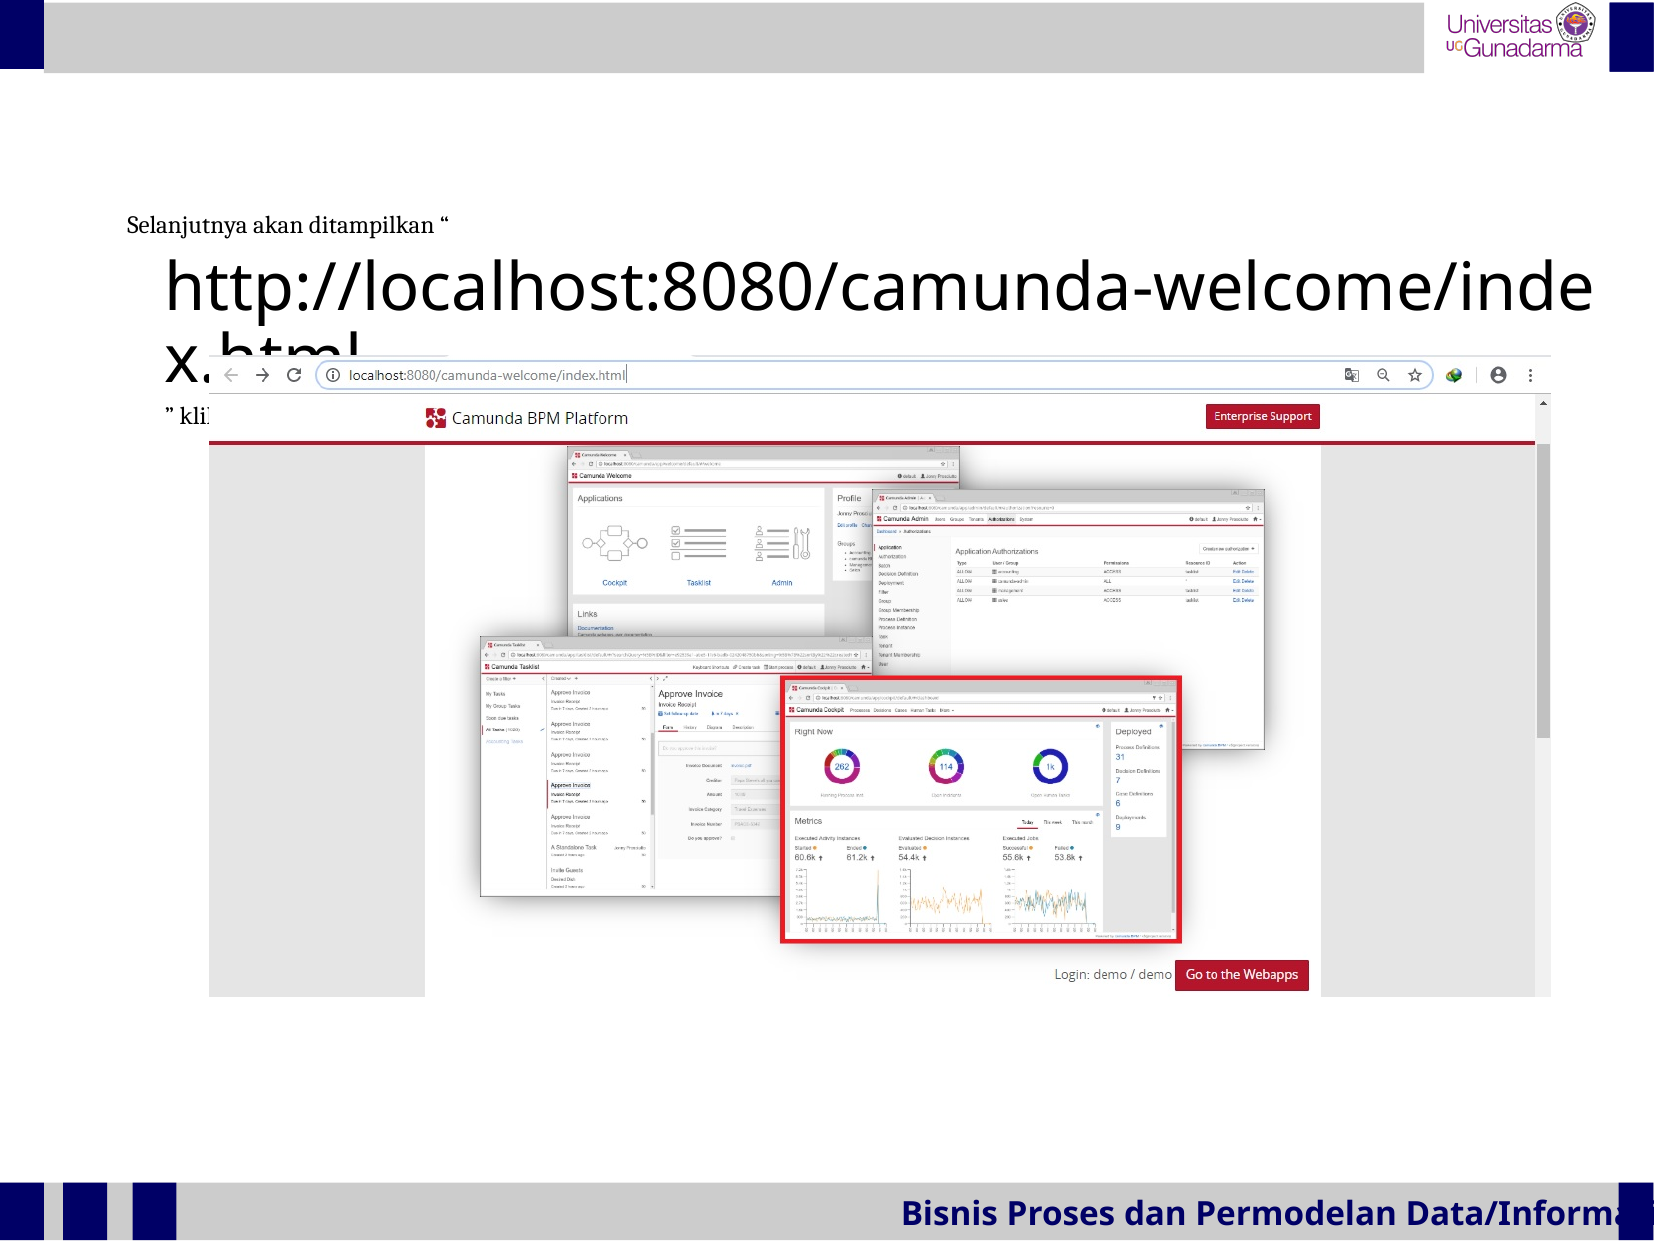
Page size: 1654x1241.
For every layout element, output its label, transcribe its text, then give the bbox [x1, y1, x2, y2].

list Selanjutnya akan ditampilkan “http://localhost:8080/camunda-welcome/index.html” klik “Camunda Cockpit”: [14, 210, 1630, 1171]
picture [209, 355, 1551, 998]
picture [1437, 2, 1610, 62]
